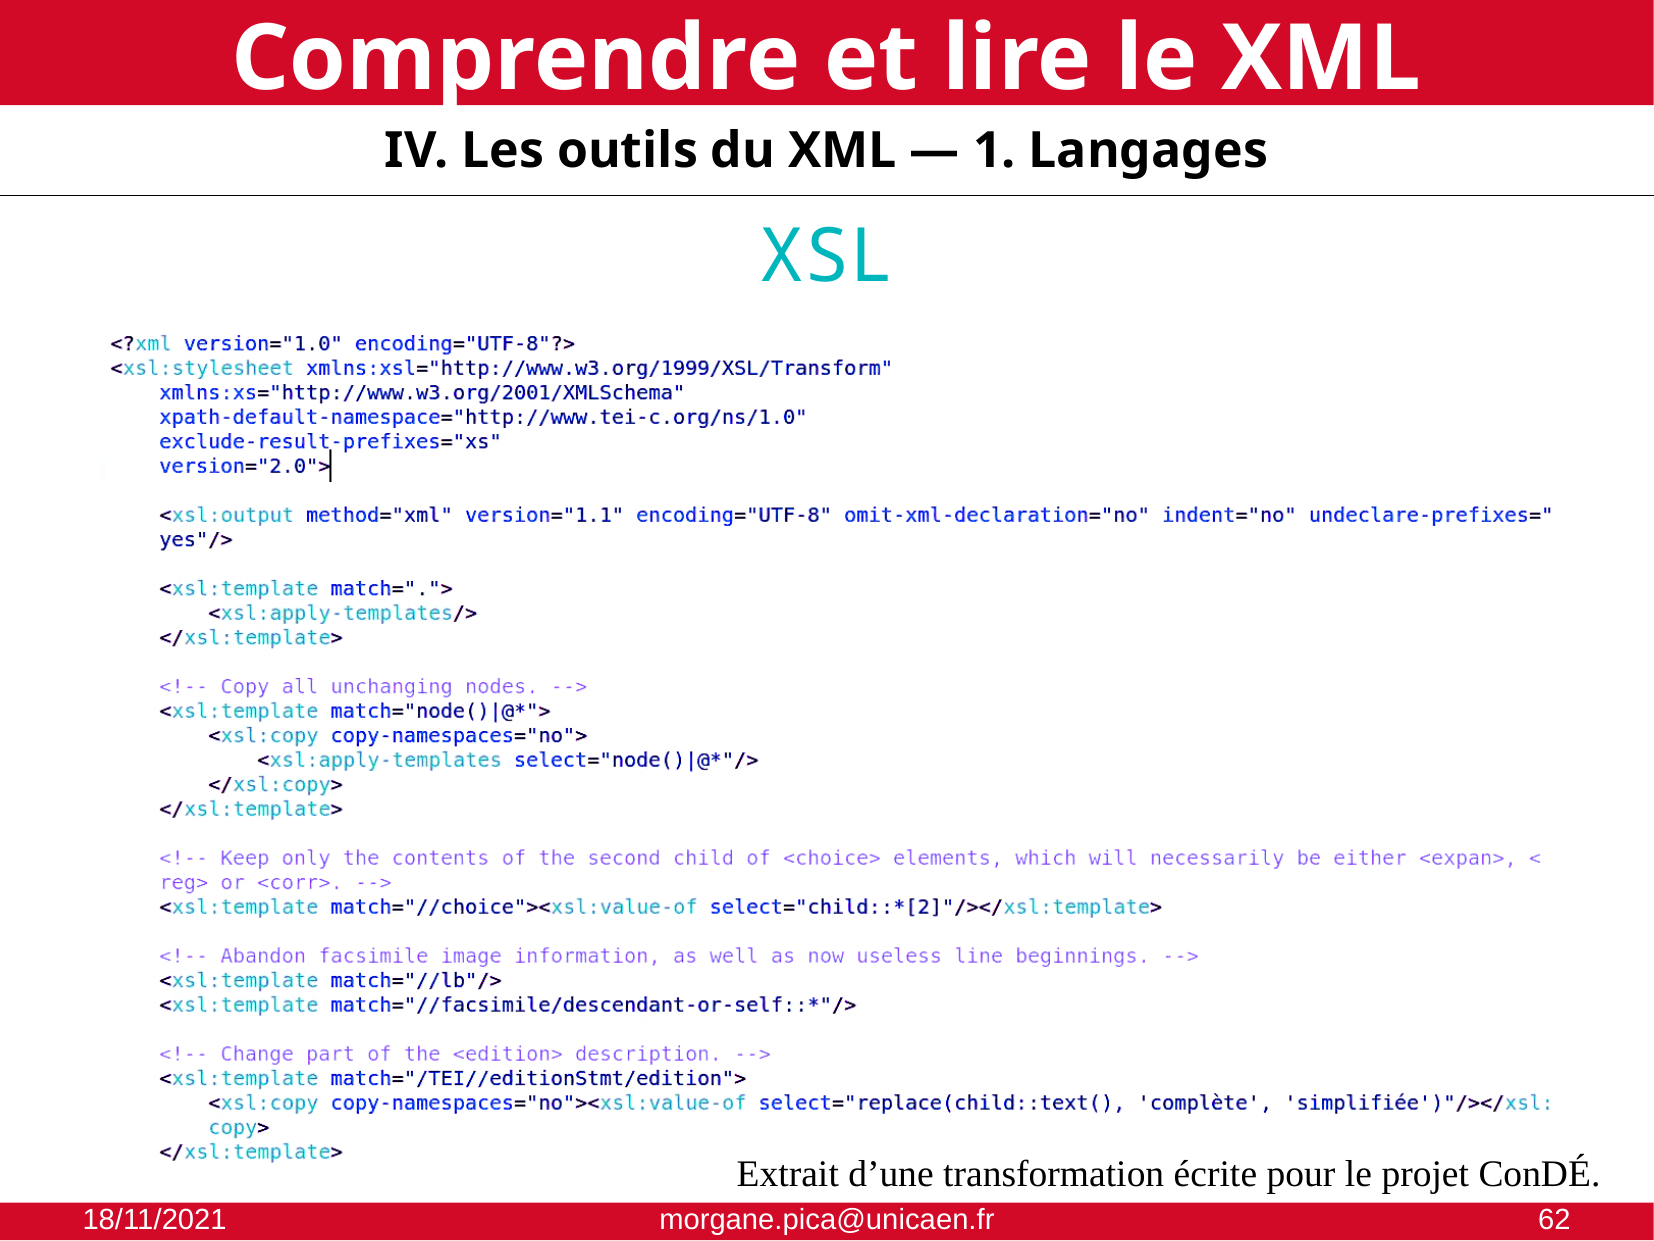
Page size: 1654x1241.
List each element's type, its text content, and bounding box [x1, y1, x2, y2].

text_box Extrait d’une transformation écrite pour le projet ConDÉ. [721, 1145, 1617, 1202]
picture [100, 331, 1553, 1177]
title IV. Les outils du XML — 1. Langages [0, 106, 1654, 191]
text_box XSL [161, 196, 1493, 284]
title Comprendre et lire le XML [0, 0, 1654, 106]
